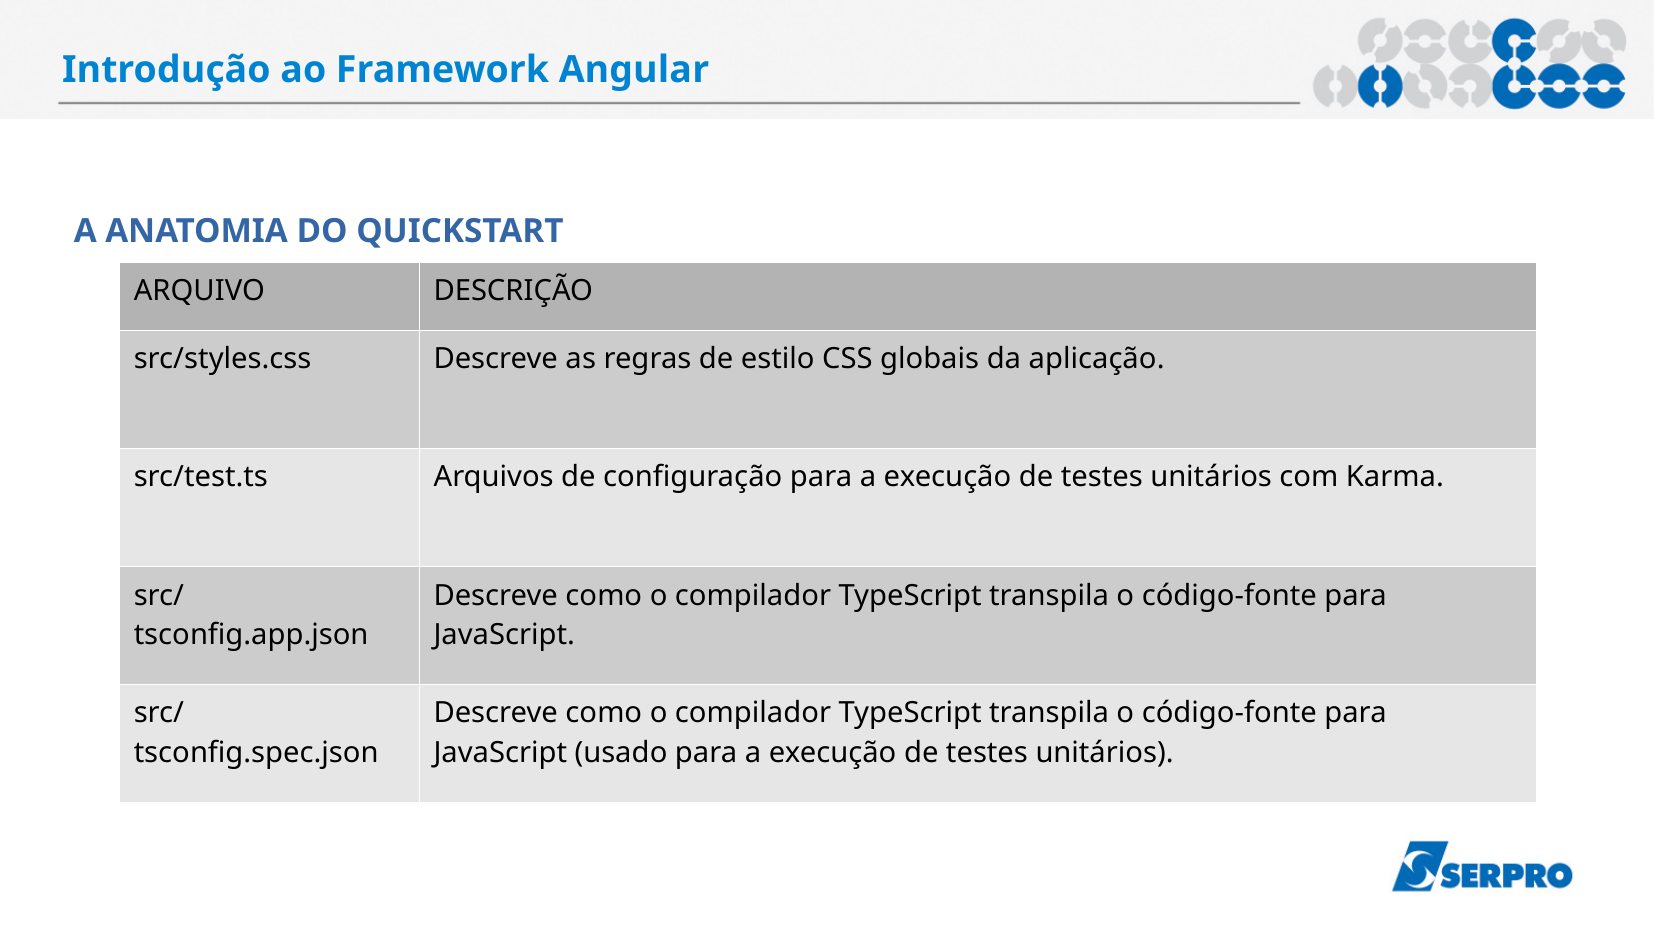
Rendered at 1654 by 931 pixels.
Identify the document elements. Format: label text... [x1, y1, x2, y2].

table_cell src/tsconfig.app.json [120, 567, 419, 684]
table_header ARQUIVO [120, 263, 419, 330]
table_cell src/styles.css [120, 331, 419, 448]
table_cell src/tsconfig.spec.json [120, 685, 419, 802]
table_header DESCRIÇÃO [420, 263, 1536, 330]
table_cell Arquivos de configuração para a execução de testes unitários com Karma. [420, 449, 1536, 566]
table_cell src/test.ts [120, 449, 419, 566]
table_cell Descreve como o compilador TypeScript transpila o código-fonte para JavaScript (usado para a execução de testes unitários). [420, 685, 1536, 802]
picture [0, 0, 1654, 931]
text_box A ANATOMIA DO QUICKSTART [59, 177, 1595, 798]
text_box Introdução ao Framework Angular [47, 35, 1300, 102]
table_cell Descreve as regras de estilo CSS globais da aplicação. [420, 331, 1536, 448]
table_cell Descreve como o compilador TypeScript transpila o código-fonte para JavaScript. [420, 567, 1536, 684]
